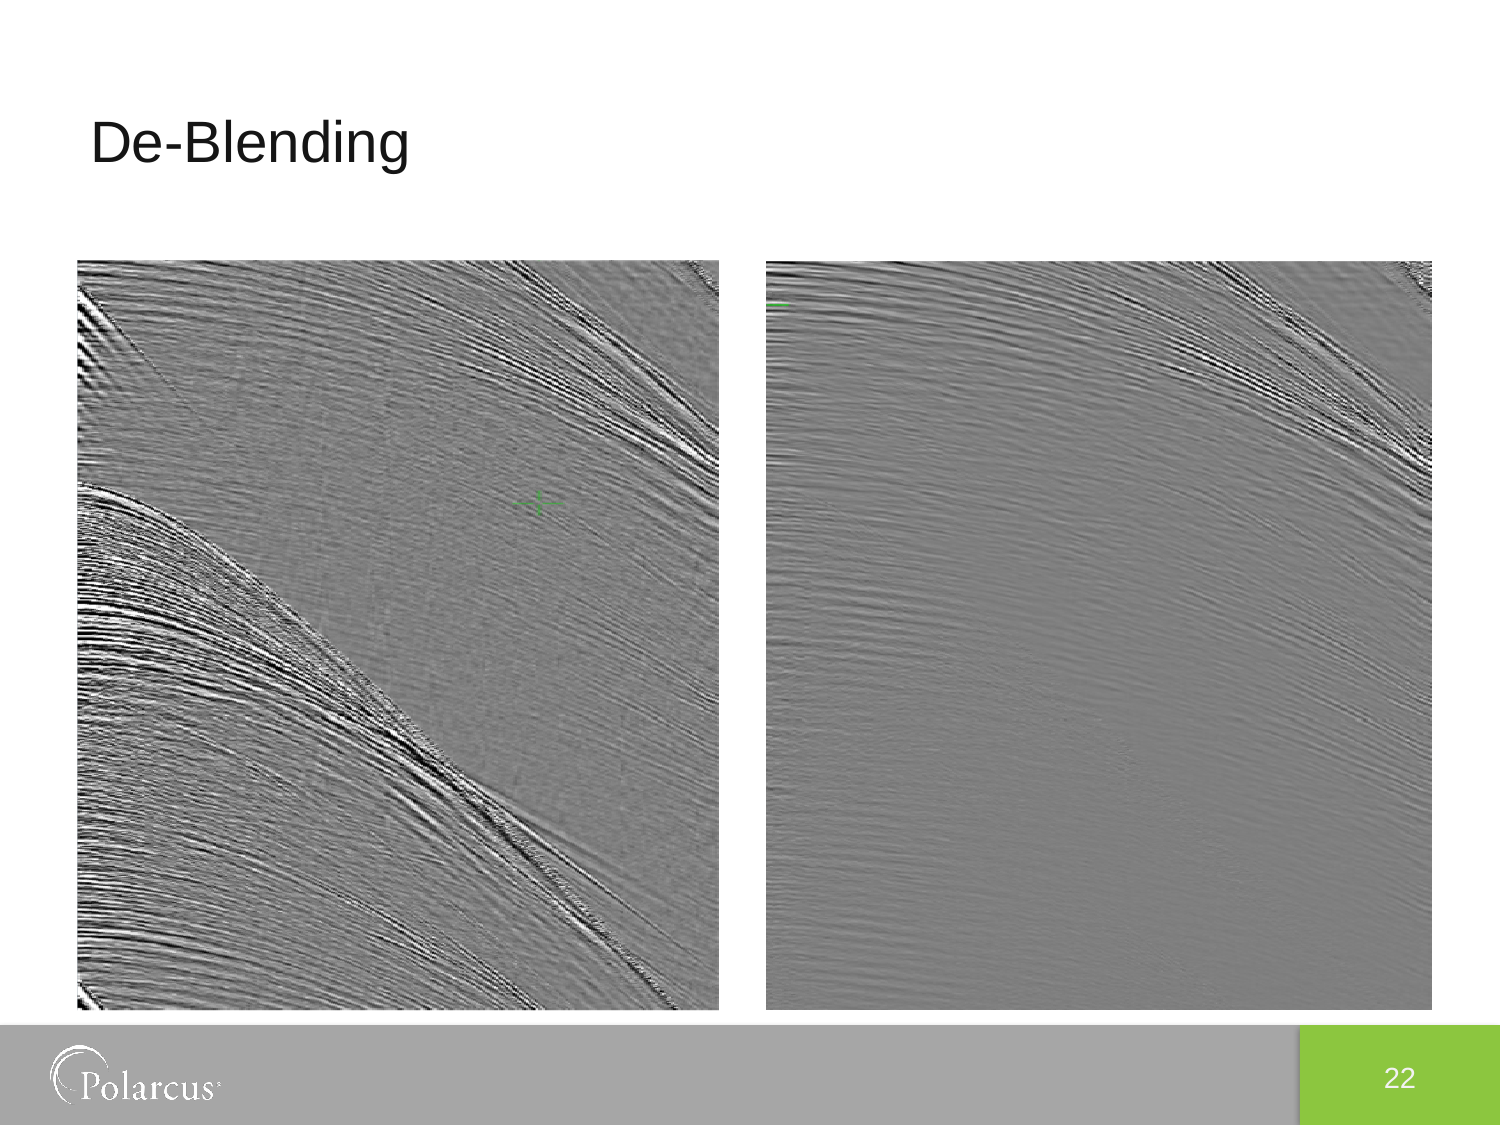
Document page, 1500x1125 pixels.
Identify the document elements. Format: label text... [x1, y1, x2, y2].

picture [50, 1045, 221, 1105]
picture [77, 260, 1432, 1011]
title De-Blending [75, 45, 1425, 233]
